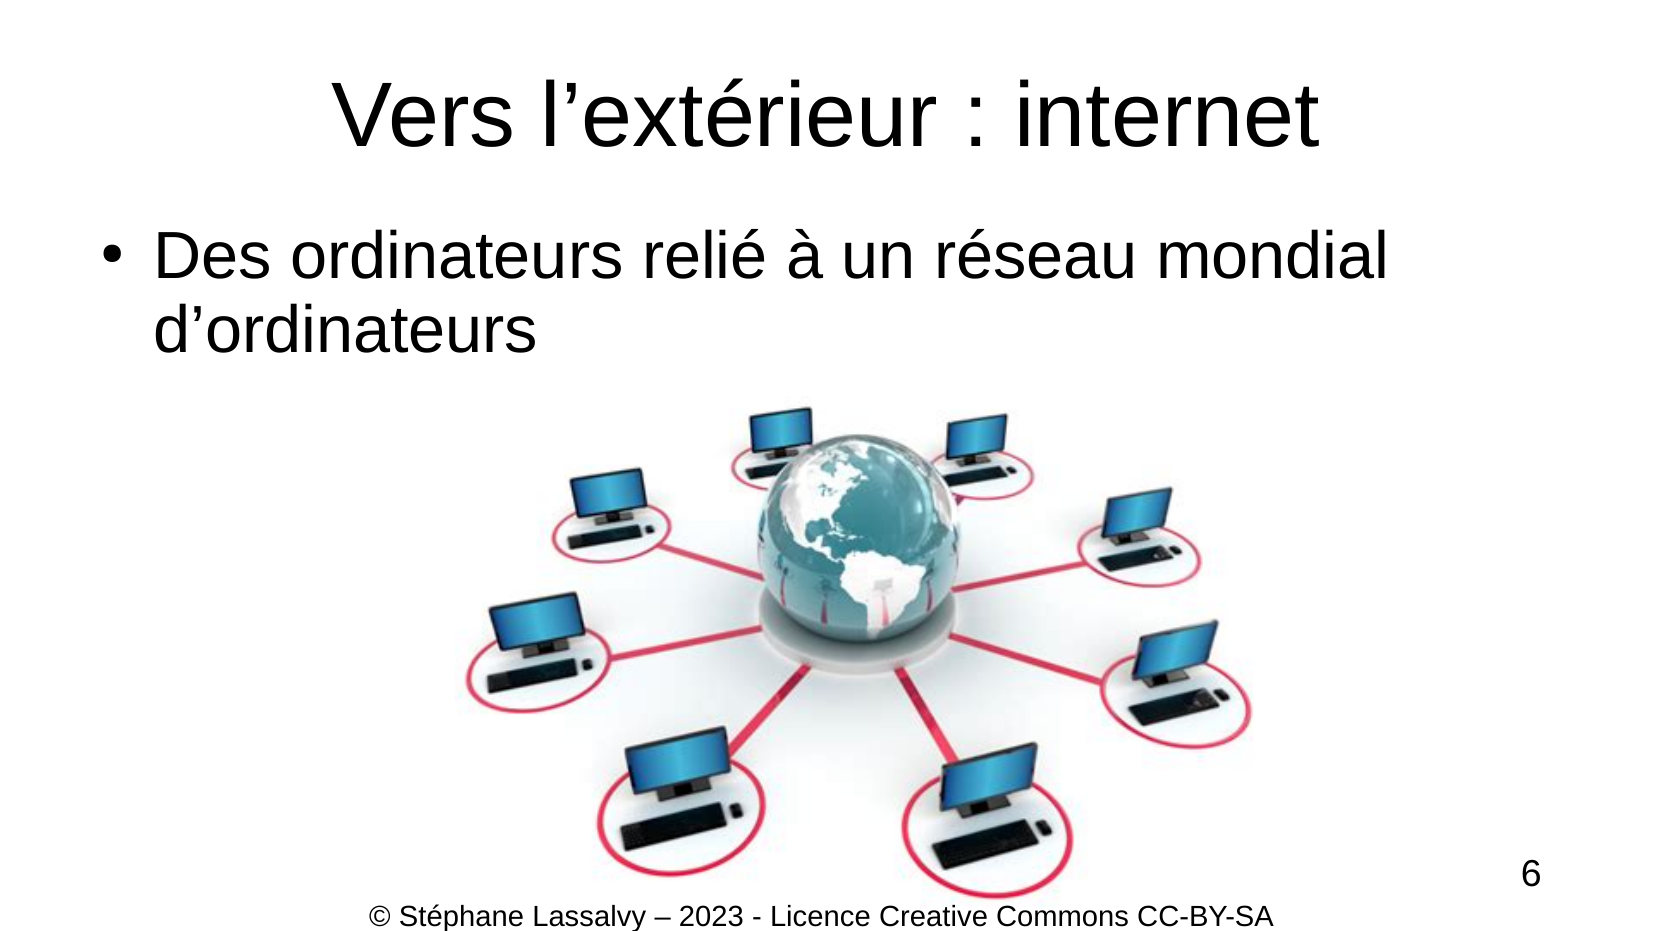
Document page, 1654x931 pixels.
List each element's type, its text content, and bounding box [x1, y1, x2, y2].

text_box 16 [1506, 845, 1654, 916]
picture [455, 383, 1270, 893]
text_box © Stéphane Lassalvy – 2023 - Licence Creative Commons CC-BY-SA [354, 893, 1300, 931]
title Vers l’extérieur : internet [82, 37, 1571, 193]
list Des ordinateurs relié à un réseau mondial d’ordinateurs [82, 217, 1571, 758]
